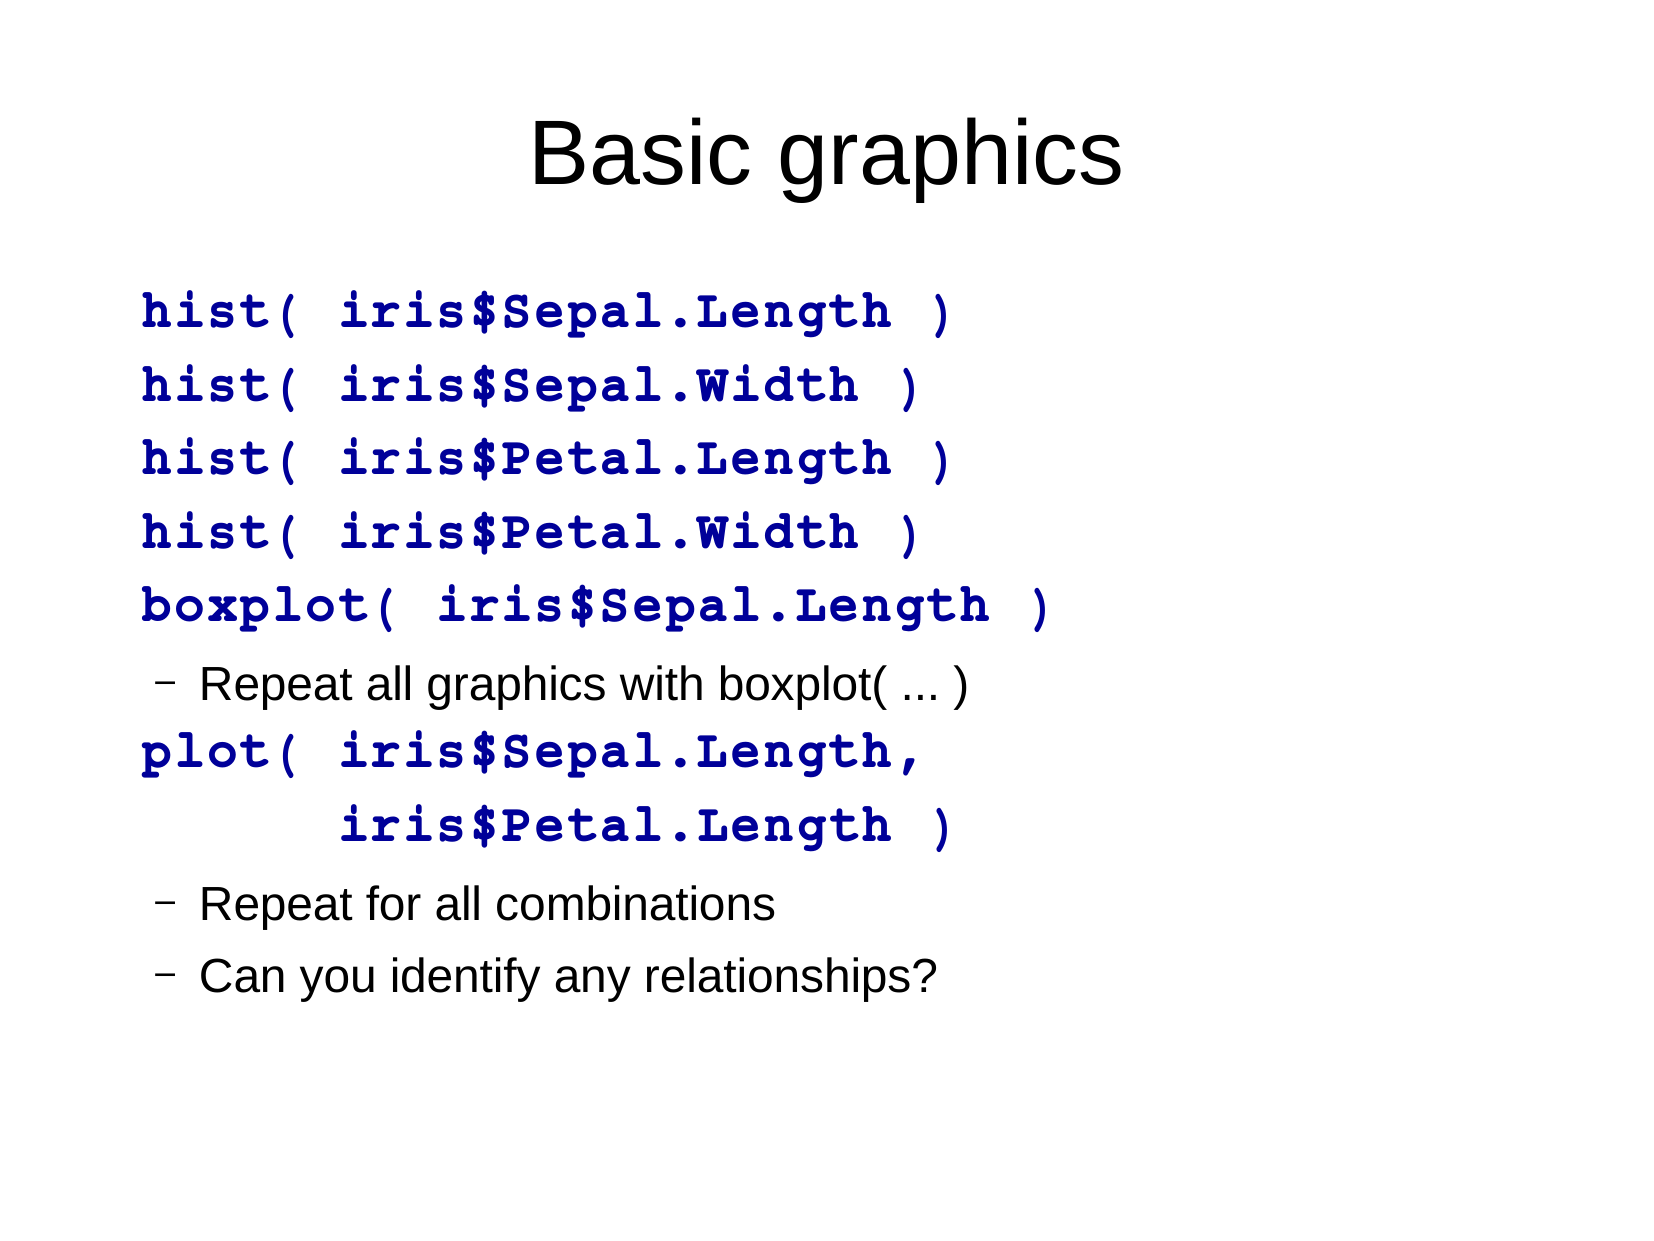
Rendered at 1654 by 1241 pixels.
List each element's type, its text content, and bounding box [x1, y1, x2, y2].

title Basic graphics [82, 49, 1571, 257]
list hist( iris$Sepal.Length ) hist( iris$Sepal.Width ) hist( iris$Petal.Length ) hist( iris$Petal.Width ) boxplot( iris$Sepal.Length ) Repeat all graphics with boxplot( ... ) plot( iris$Sepal.Length, iris$Petal.Length ) Repeat for all combinations Can you identify any relationships? [82, 290, 1571, 1010]
